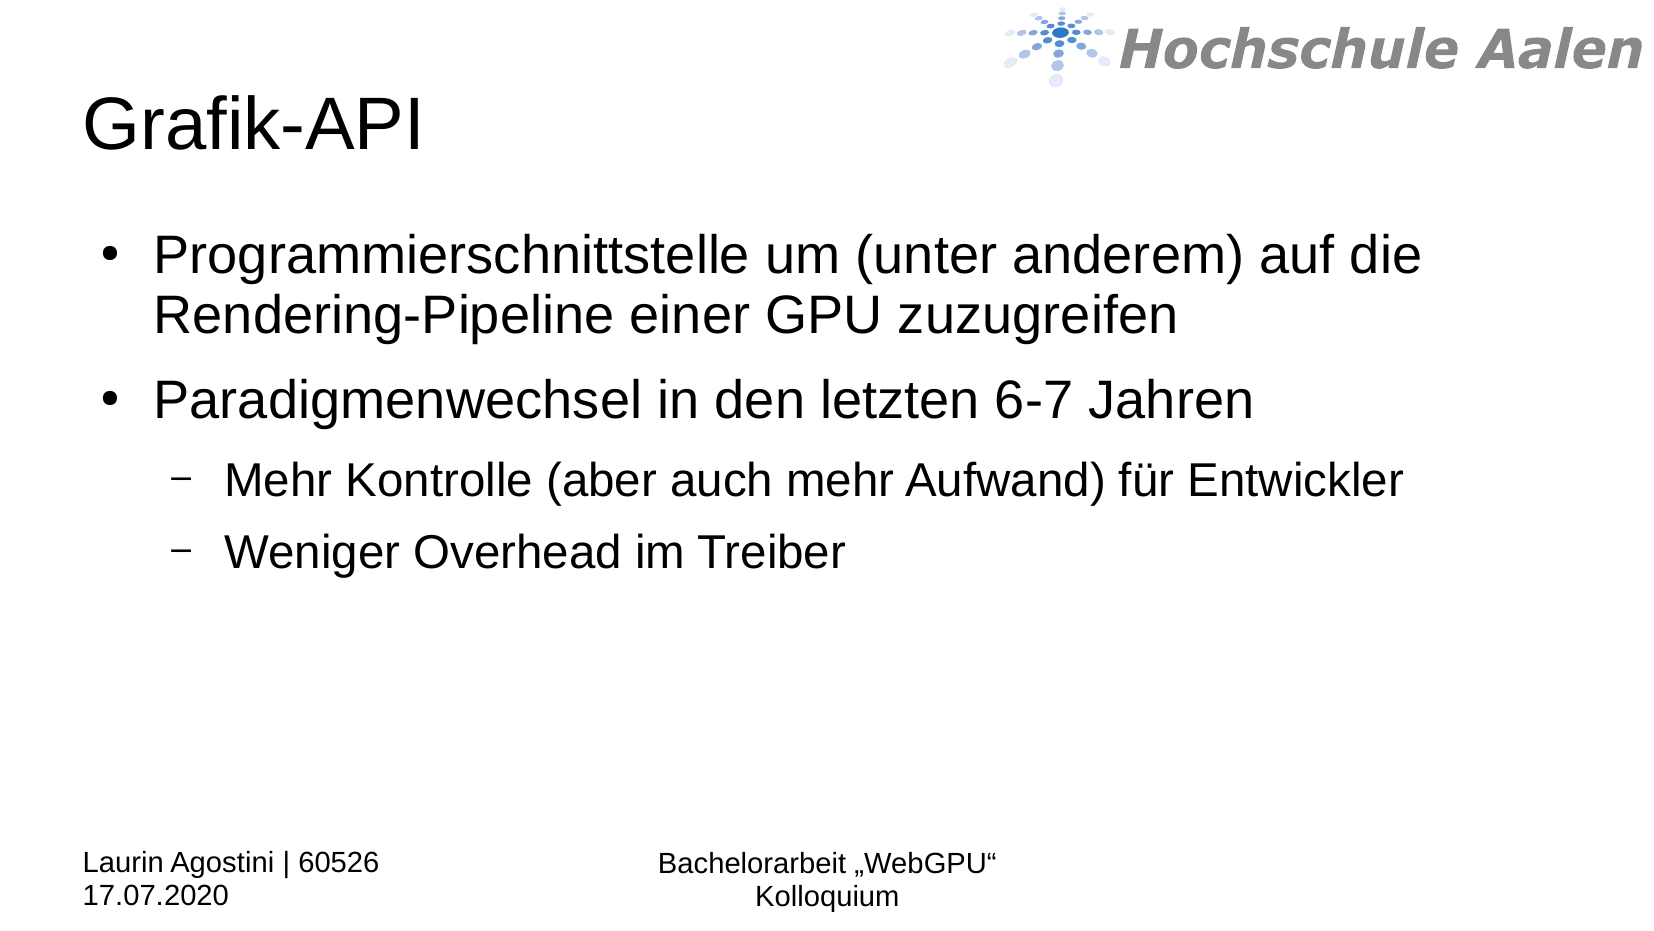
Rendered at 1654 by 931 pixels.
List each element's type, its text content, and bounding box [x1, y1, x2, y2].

title Grafik-API [82, 47, 1235, 201]
list Programmierschnittstelle um (unter anderem) auf die Rendering-Pipeline einer GPU zuzugreifen Paradigmenwechsel in den letzten 6-7 Jahren Mehr Kontrolle (aber auch mehr Aufwand) für Entwickler Weniger Overhead im Treiber [82, 224, 1571, 764]
